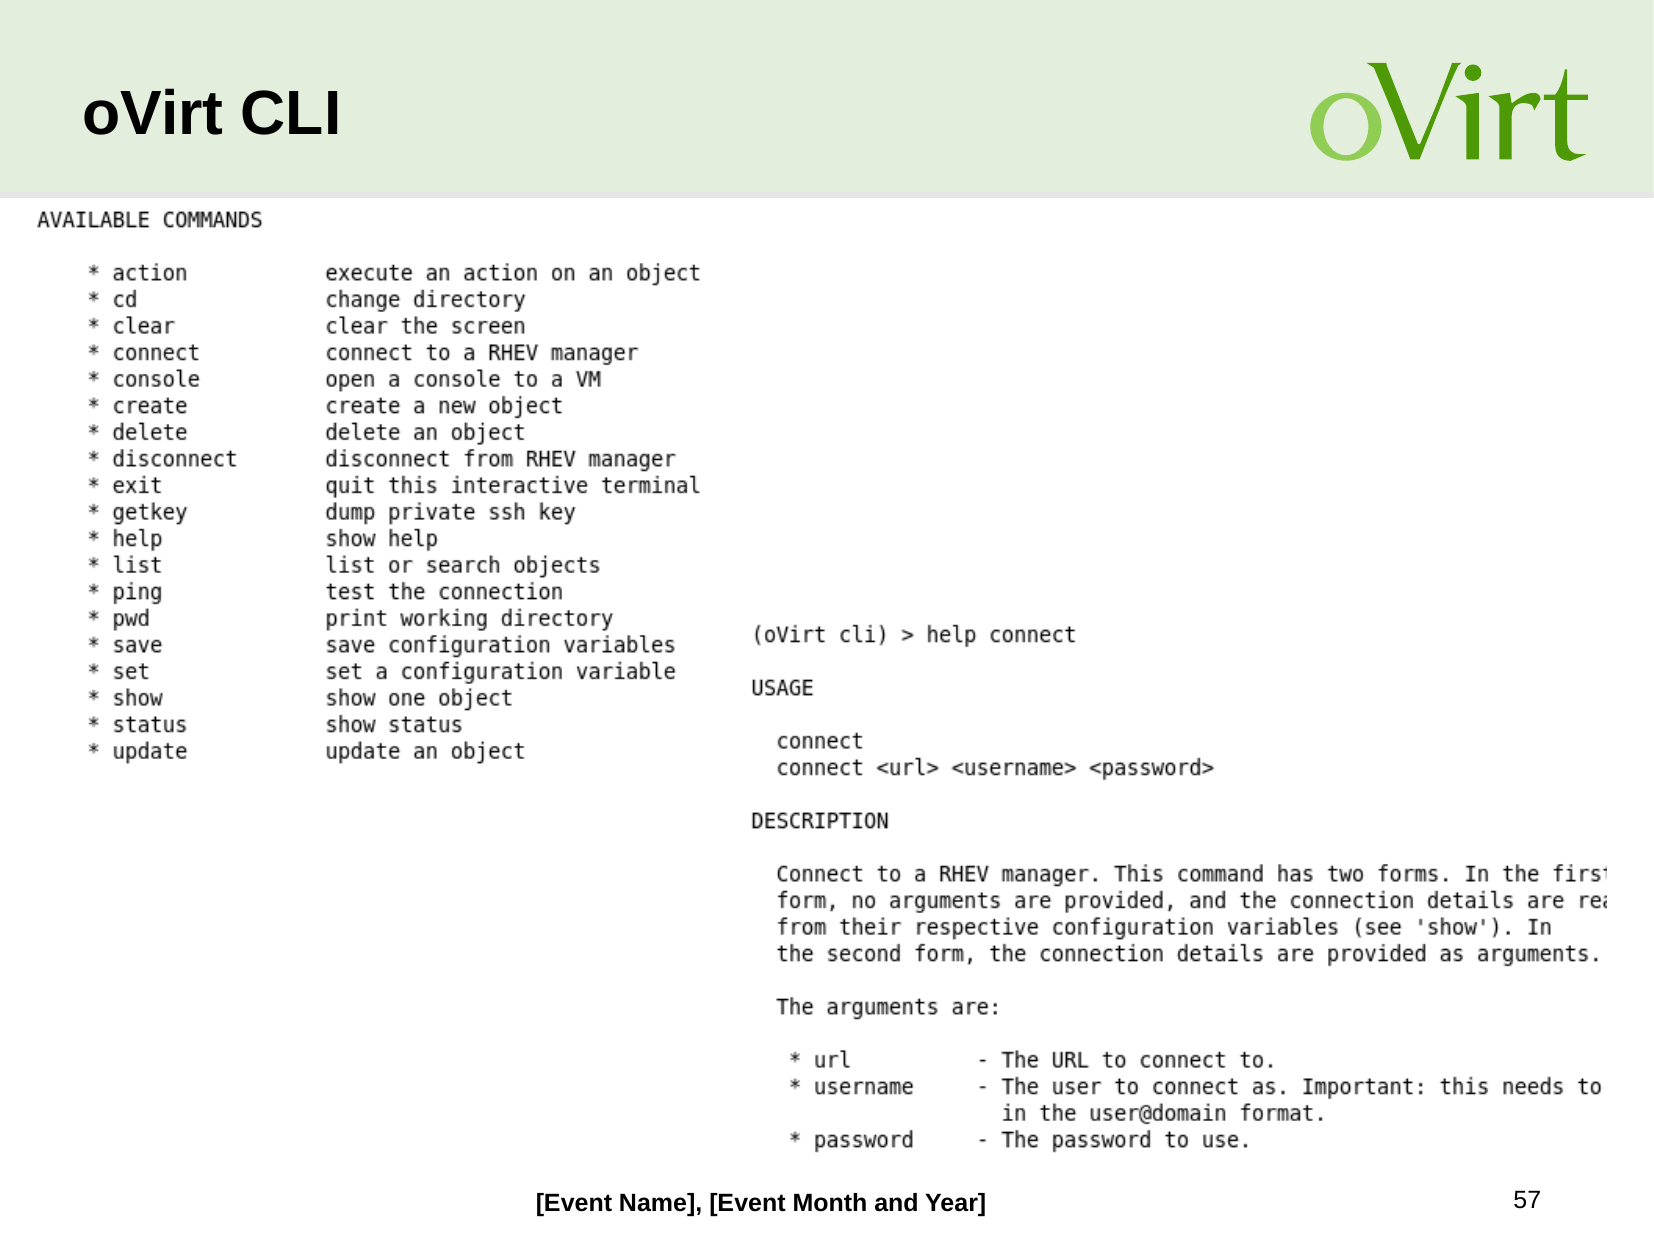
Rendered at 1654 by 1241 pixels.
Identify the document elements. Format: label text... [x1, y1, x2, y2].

title oVirt CLI [82, 37, 1571, 188]
picture [36, 201, 1607, 1157]
